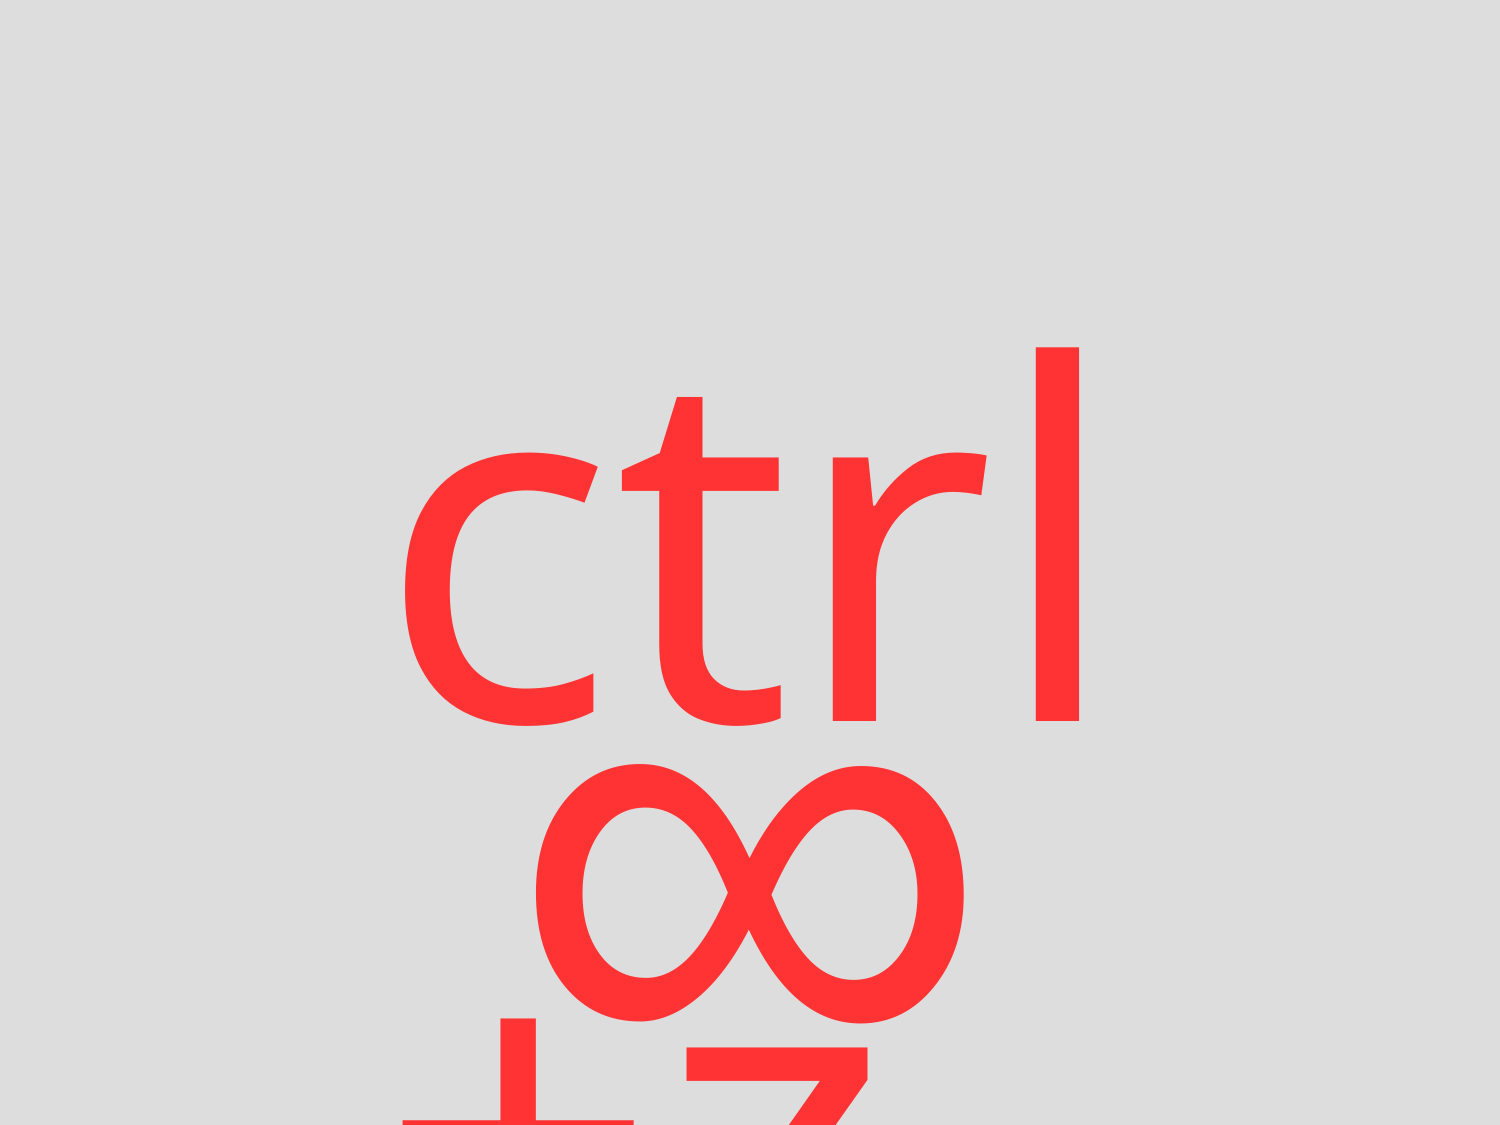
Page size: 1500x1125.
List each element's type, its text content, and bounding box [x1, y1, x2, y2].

text_box ∞ [448, 595, 1052, 1043]
title ctrl+z [224, 216, 1276, 528]
